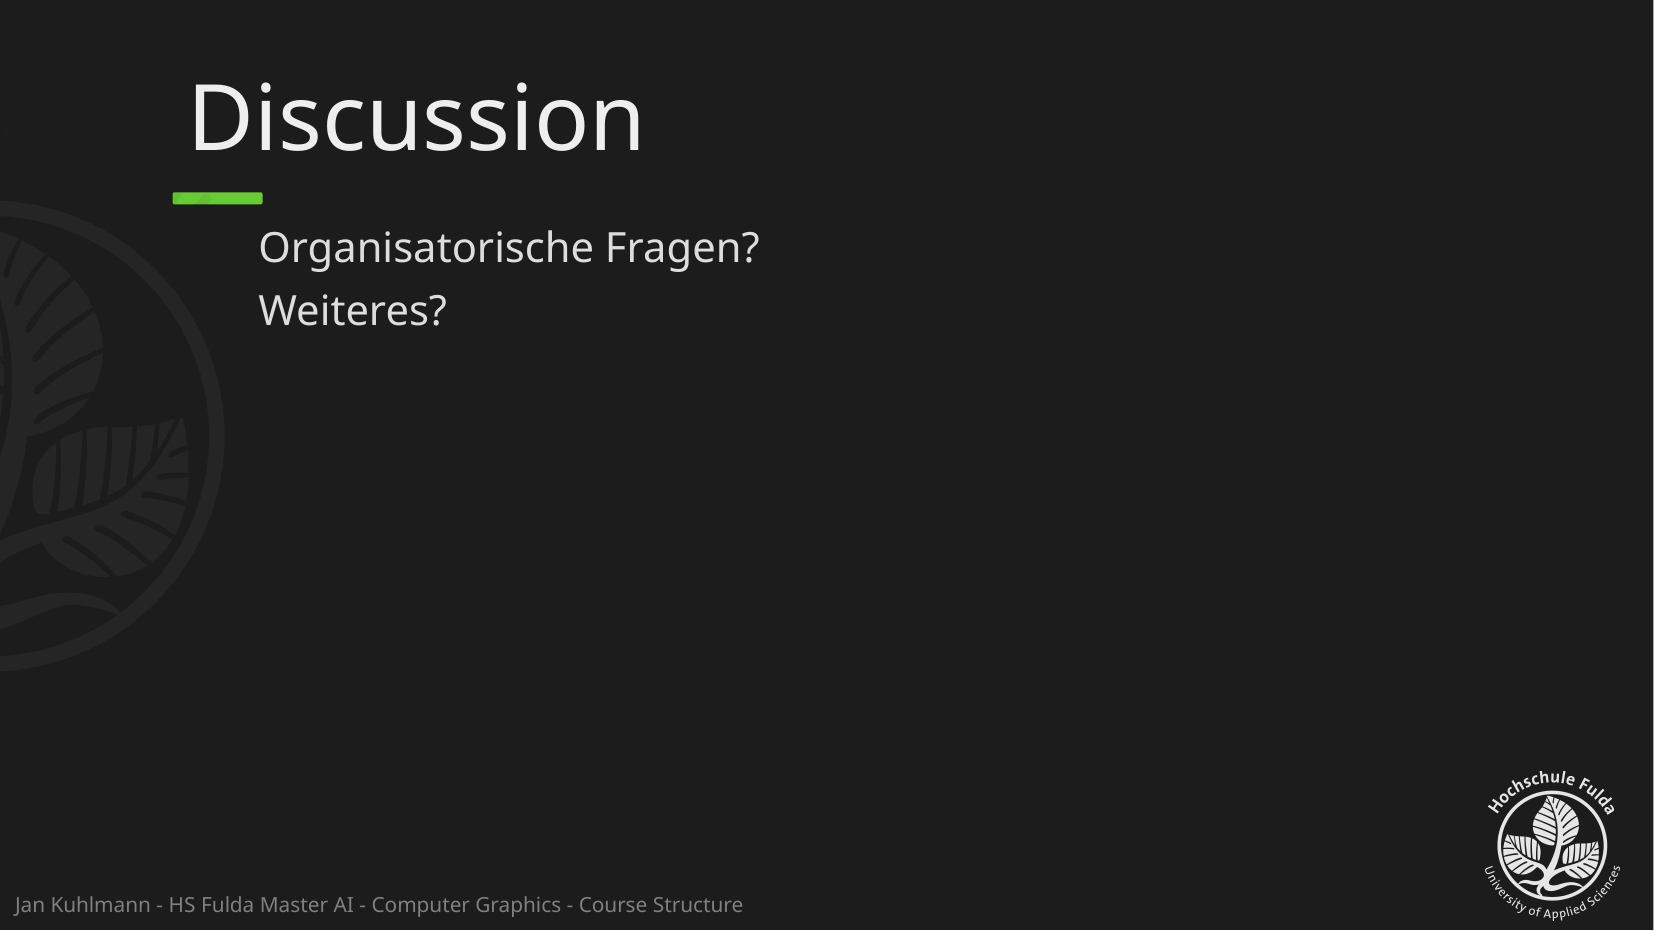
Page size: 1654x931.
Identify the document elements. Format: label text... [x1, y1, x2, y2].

title Discussion [187, 37, 1571, 193]
picture [1485, 771, 1620, 921]
list Organisatorische Fragen? Weiteres? [187, 217, 1571, 758]
